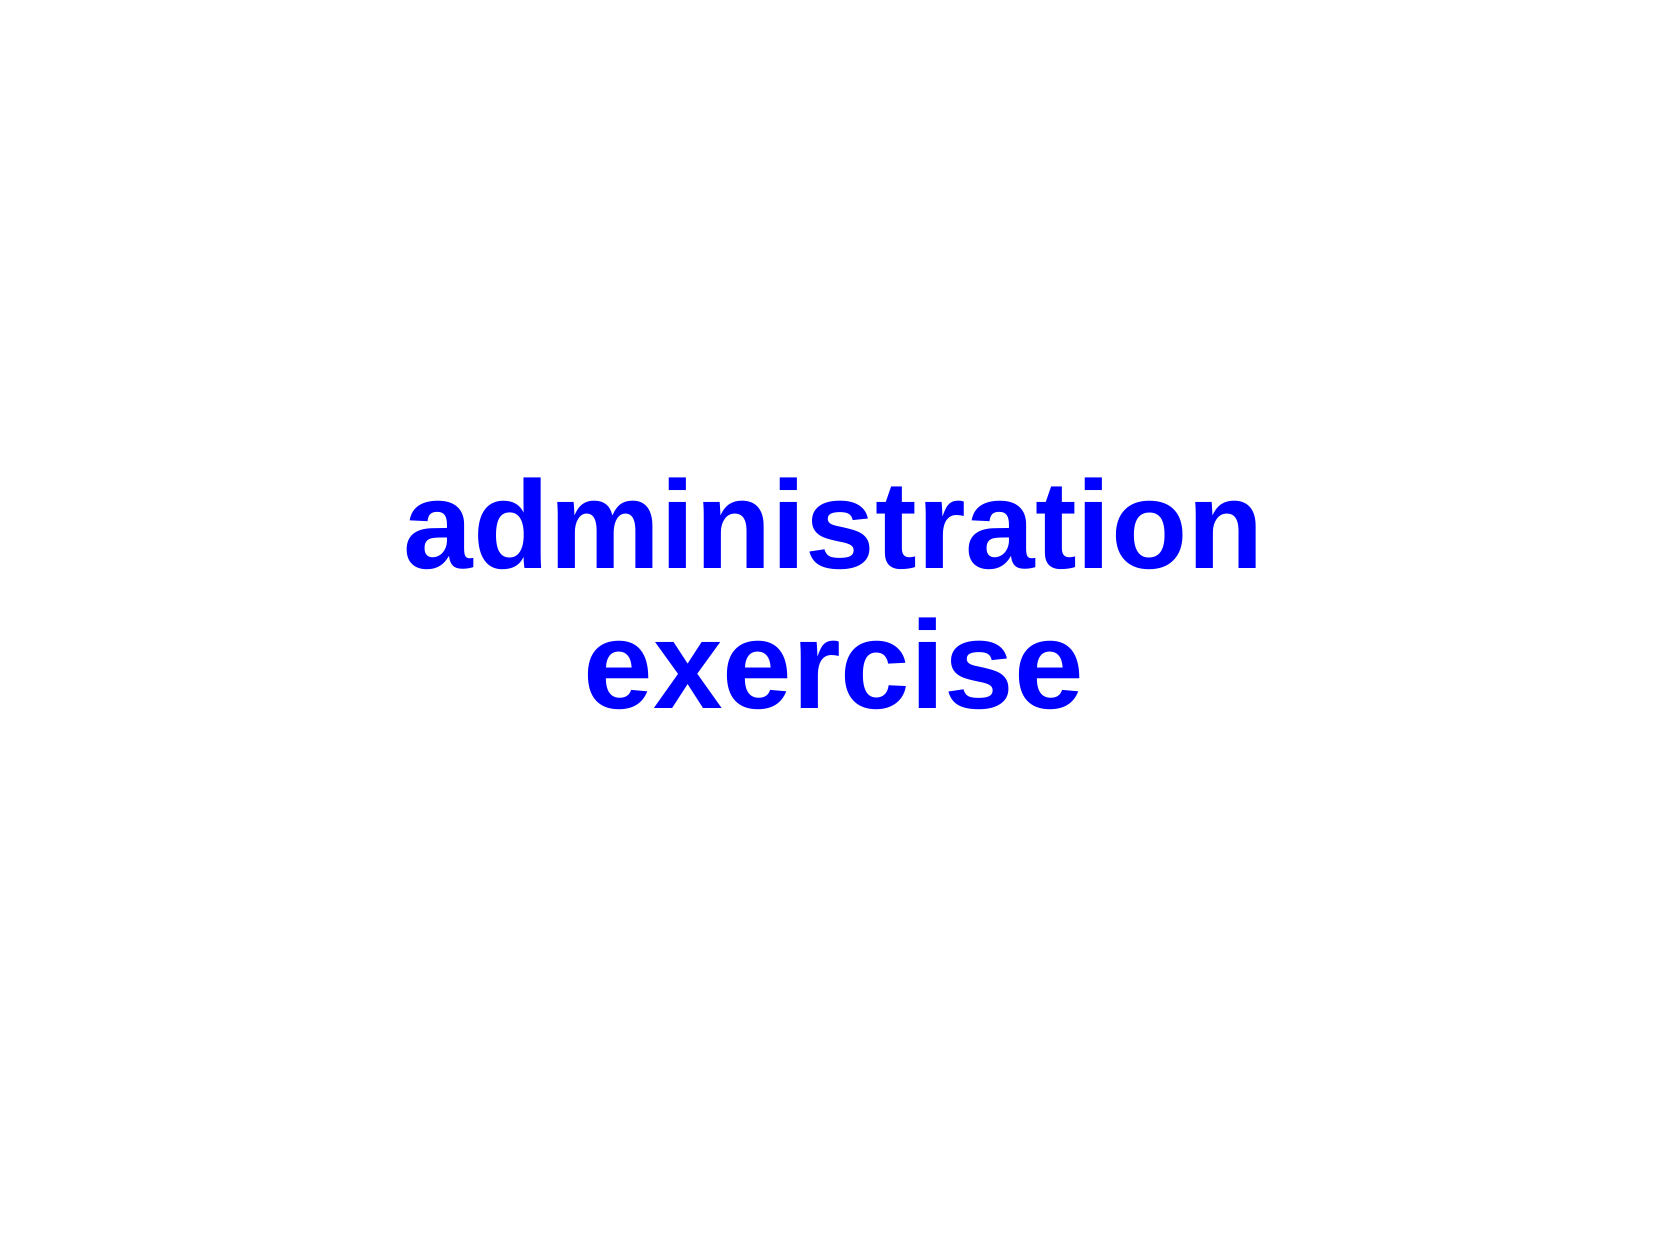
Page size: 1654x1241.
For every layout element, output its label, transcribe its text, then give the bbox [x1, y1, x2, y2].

title administration exercise [90, 455, 1579, 736]
